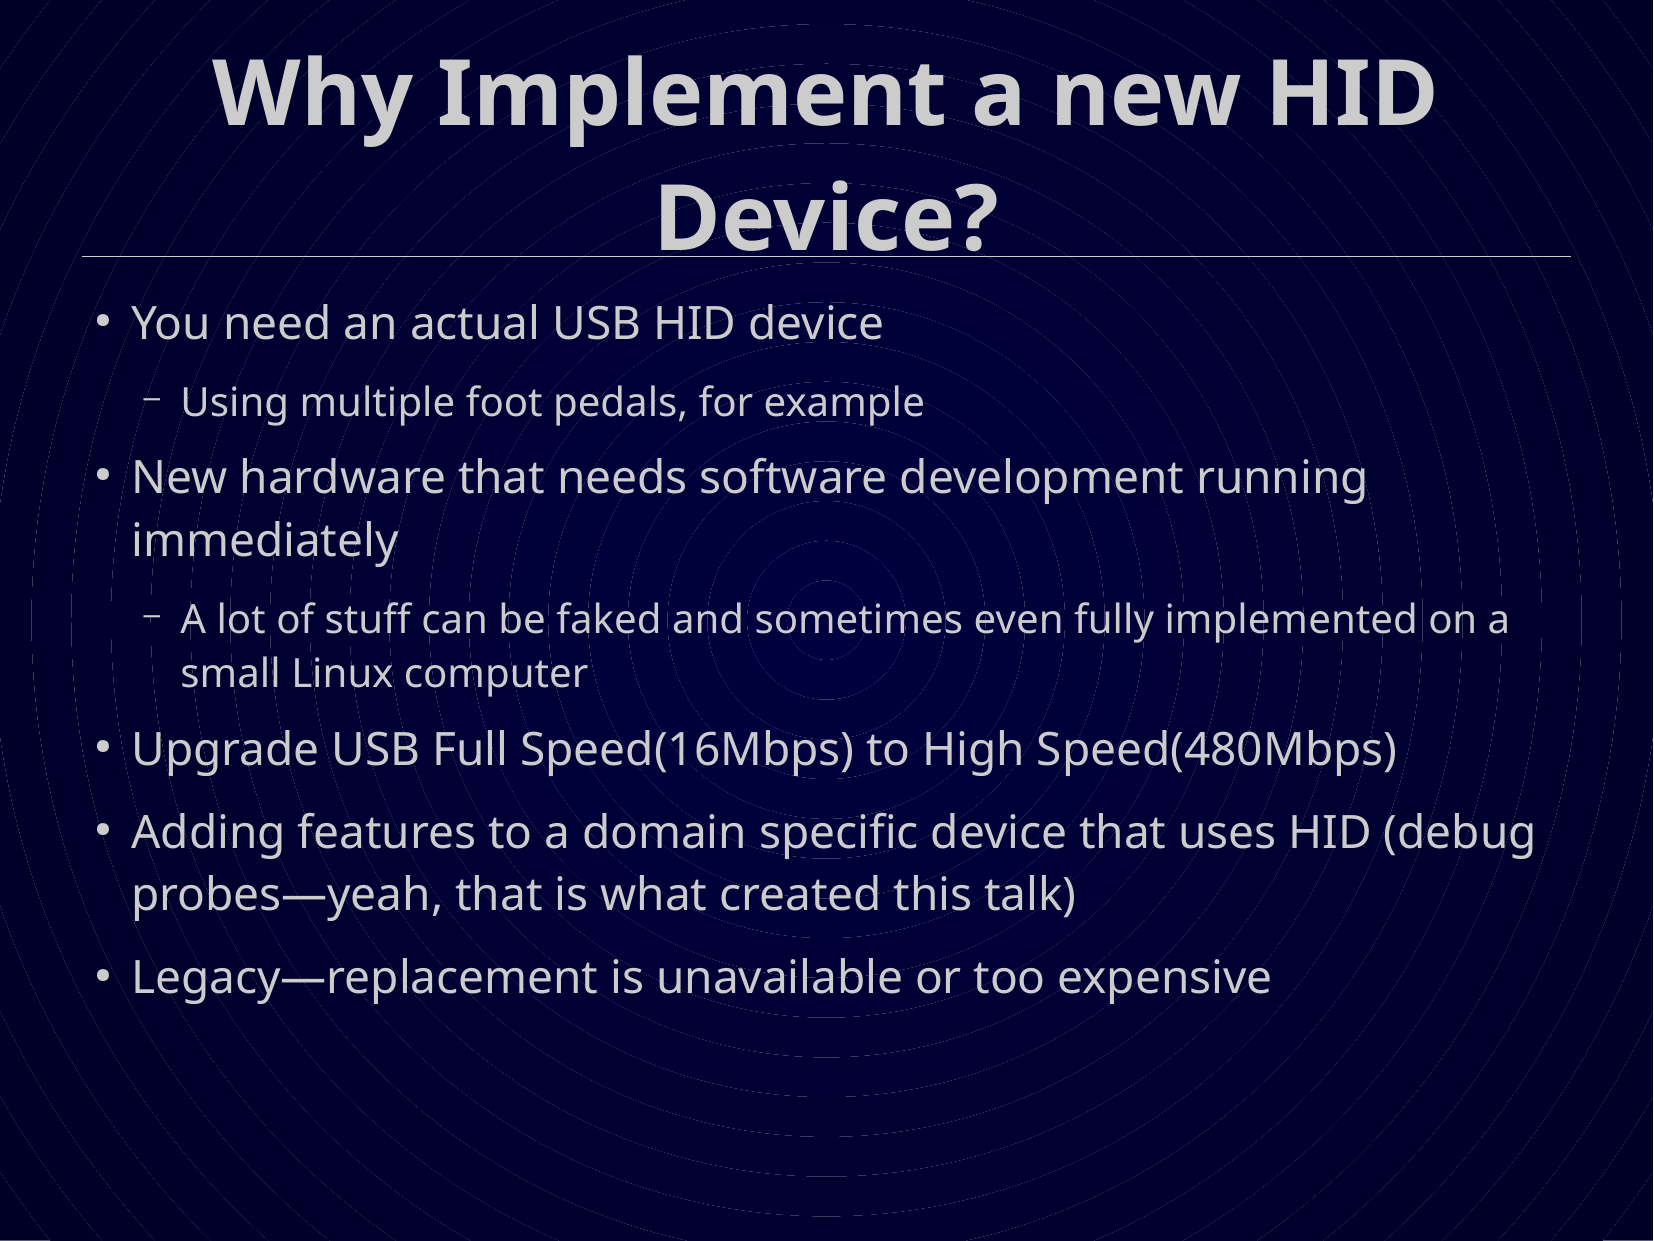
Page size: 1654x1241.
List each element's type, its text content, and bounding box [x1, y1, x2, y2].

title Why Implement a new HID Device? [82, 49, 1571, 257]
list You need an actual USB HID device Using multiple foot pedals, for example New hardware that needs software development running immediately A lot of stuff can be faked and sometimes even fully implemented on a small Linux computer Upgrade USB Full Speed(16Mbps) to High Speed(480Mbps) Adding features to a domain specific device that uses HID (debug probes—yeah, that is what created this talk) Legacy—replacement is unavailable or too expensive [82, 290, 1571, 1010]
